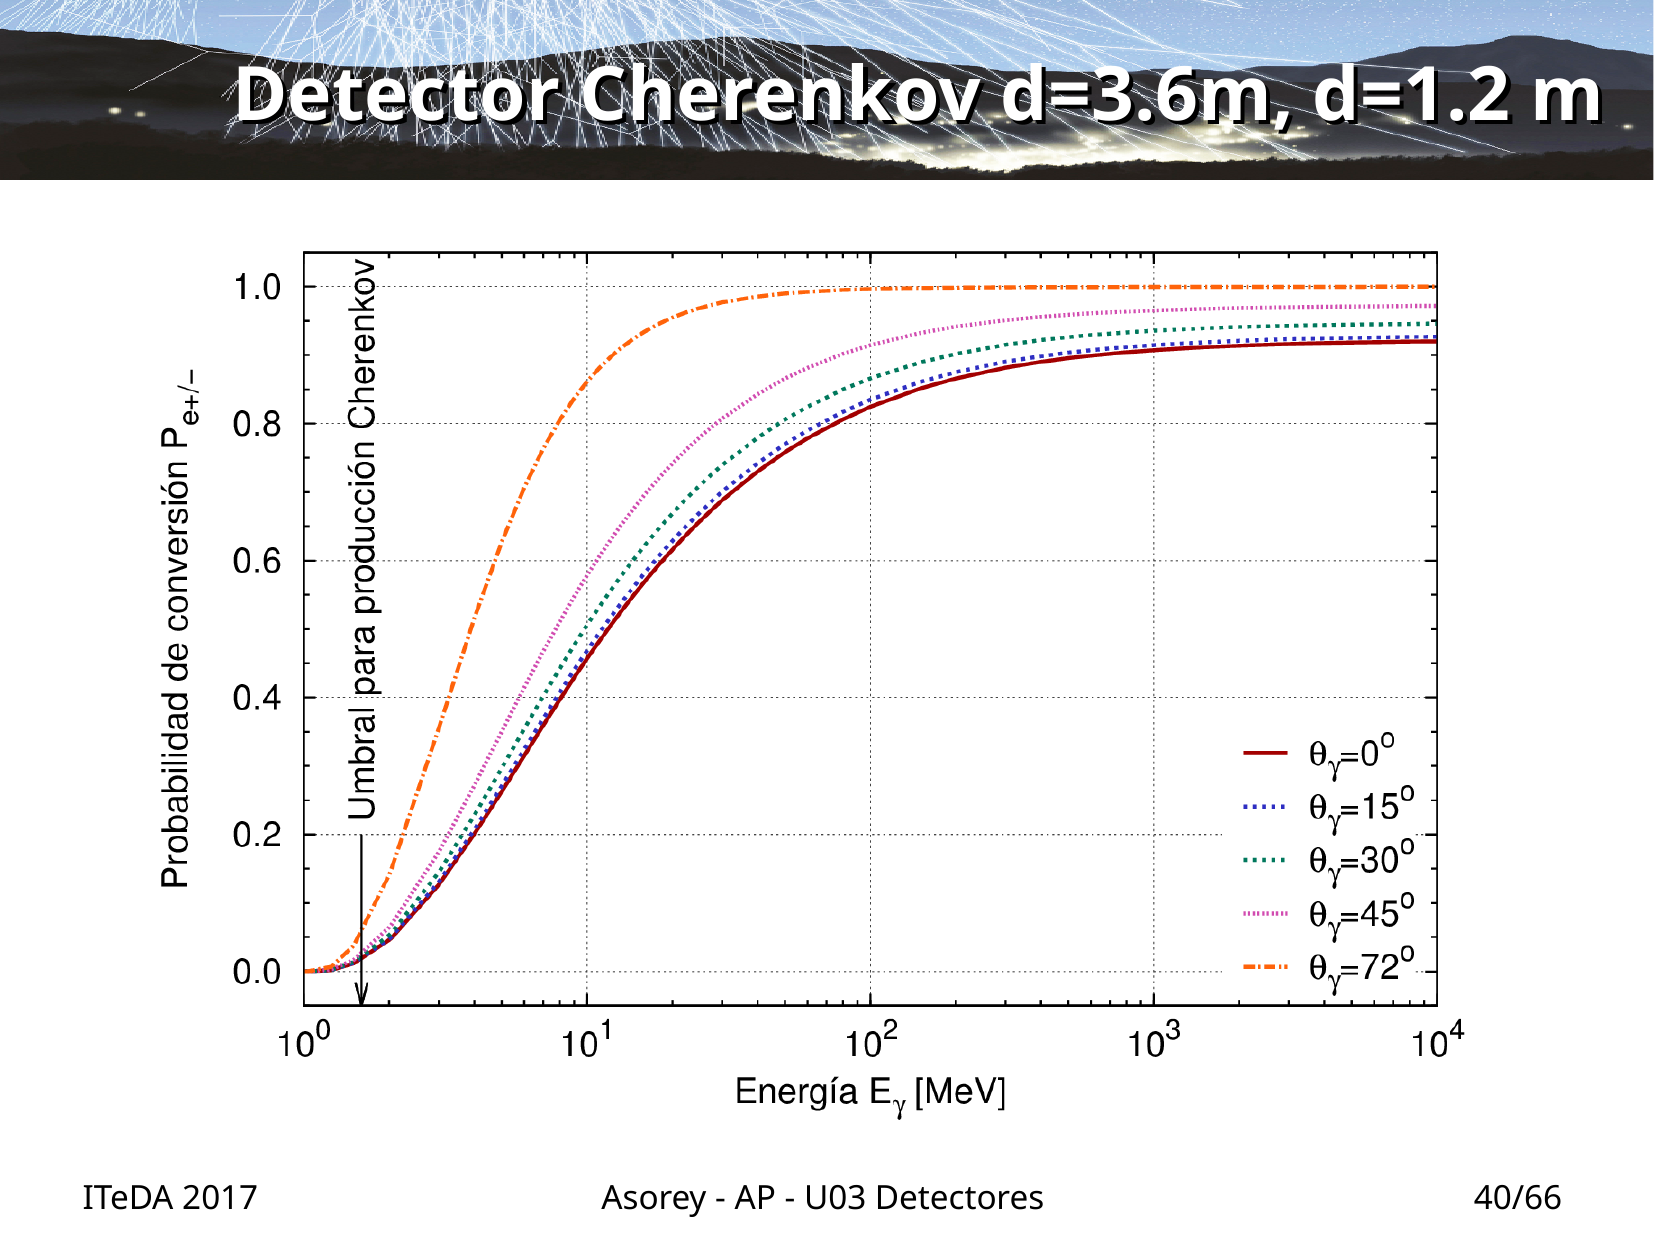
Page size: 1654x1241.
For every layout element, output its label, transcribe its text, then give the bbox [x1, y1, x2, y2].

title Detector Cherenkov d=3.6m, d=1.2 m [45, 15, 1606, 166]
picture [150, 209, 1501, 1156]
picture [0, 0, 1654, 180]
